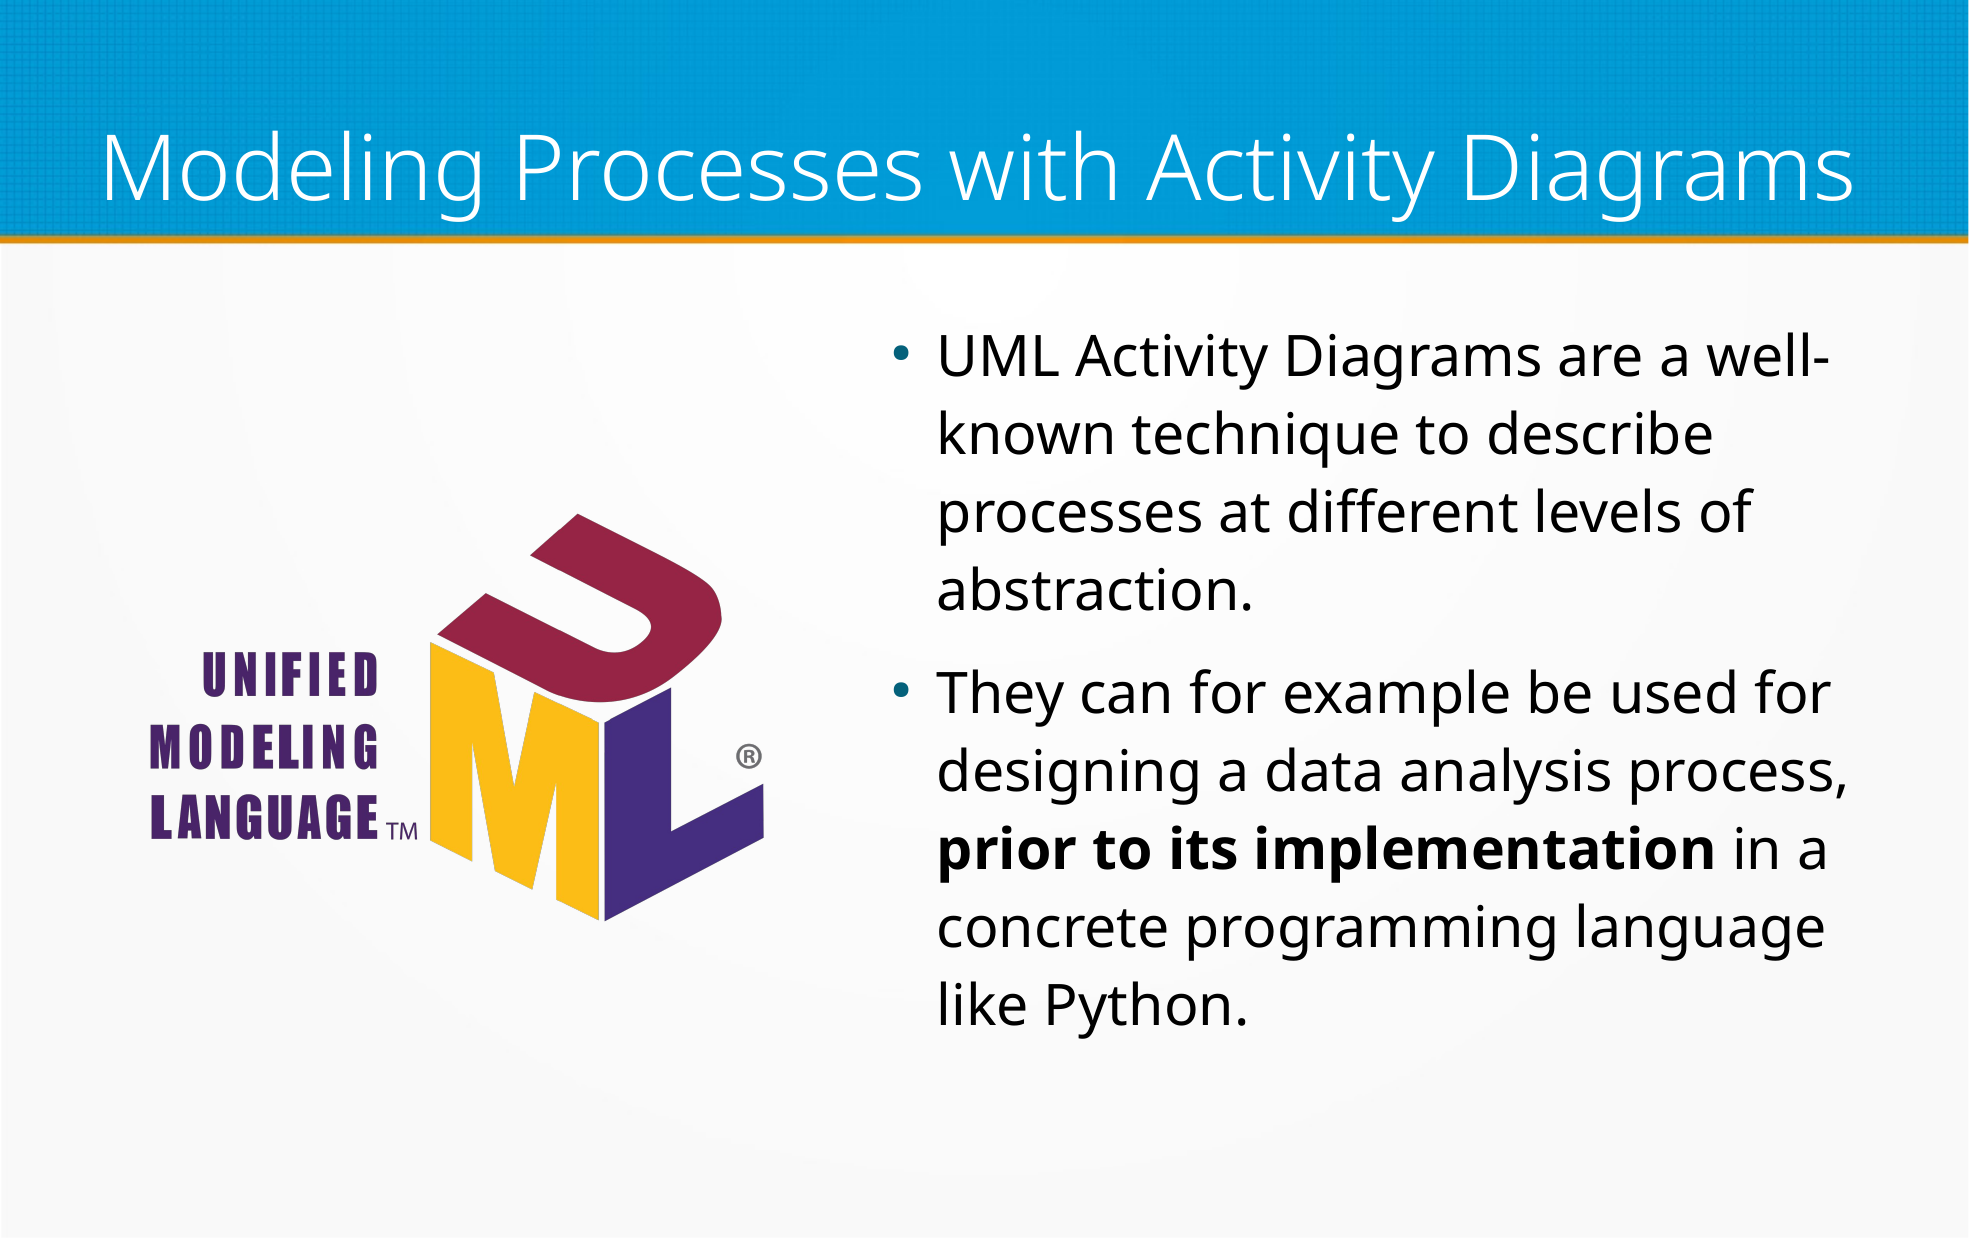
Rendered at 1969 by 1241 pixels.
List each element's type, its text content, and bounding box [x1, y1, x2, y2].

title Modeling Processes with Activity Diagrams [98, 19, 1870, 227]
picture [0, 233, 1969, 1241]
list UML Activity Diagrams are a well-known technique to describe processes at different levels of abstraction. They can for example be used for designing a data analysis process, prior to its implementation in a concrete programming language like Python. [875, 315, 1861, 1081]
